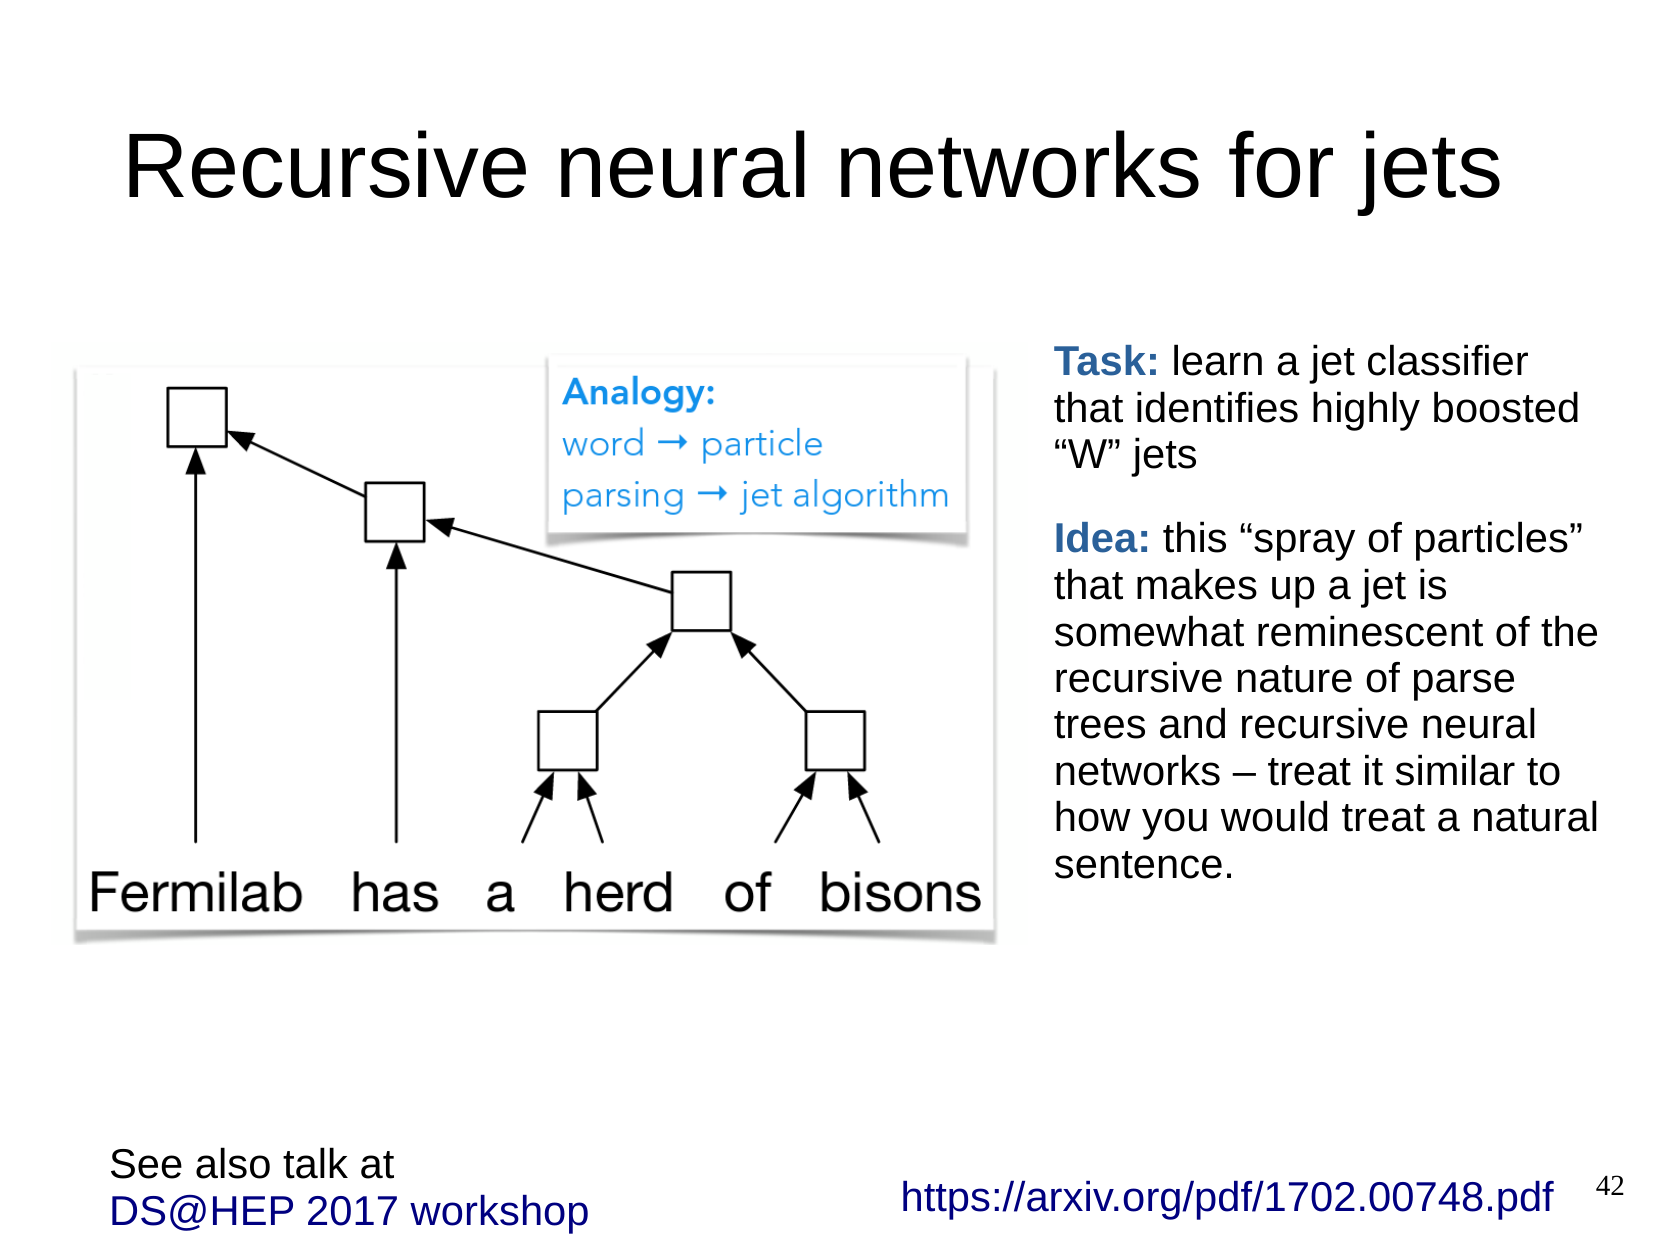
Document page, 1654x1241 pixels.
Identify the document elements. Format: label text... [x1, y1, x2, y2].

text_box See also talk at DS@HEP 2017 workshop [94, 1133, 886, 1241]
picture [51, 342, 1028, 945]
text_box https://arxiv.org/pdf/1702.00748.pdf [886, 1166, 1607, 1241]
text_box Idea: this “spray of particles” that makes up a jet is somewhat reminescent of the recursive nature of parse trees and recursive neural networks – treat it similar to how you would treat a natural sentence. [1039, 507, 1630, 895]
title Recursive neural networks for jets [82, 11, 1571, 320]
text_box Task: learn a jet classifier that identifies highly boosted “W” jets [1039, 330, 1619, 507]
